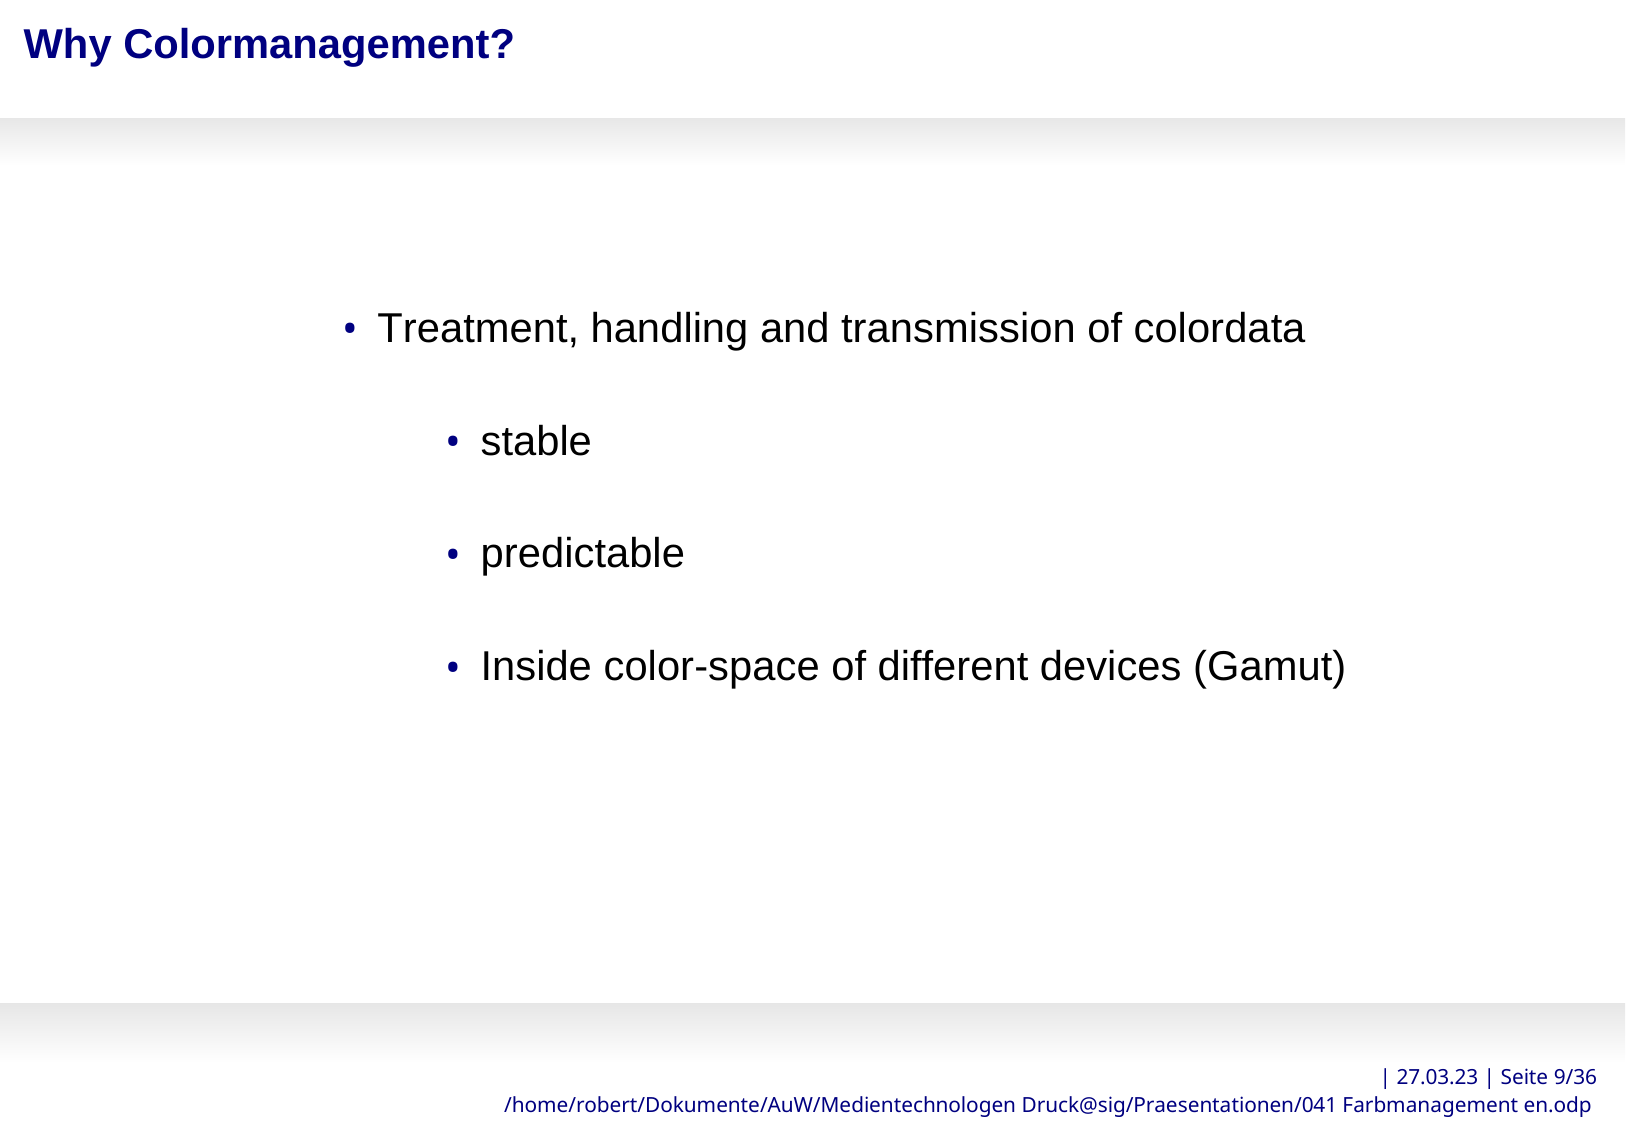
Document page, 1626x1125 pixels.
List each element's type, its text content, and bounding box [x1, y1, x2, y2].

list Treatment, handling and transmission of colordata stable predictable Inside color-space of different devices (Gamut) [295, 295, 1624, 801]
title Why Colormanagement? [23, 11, 1600, 130]
